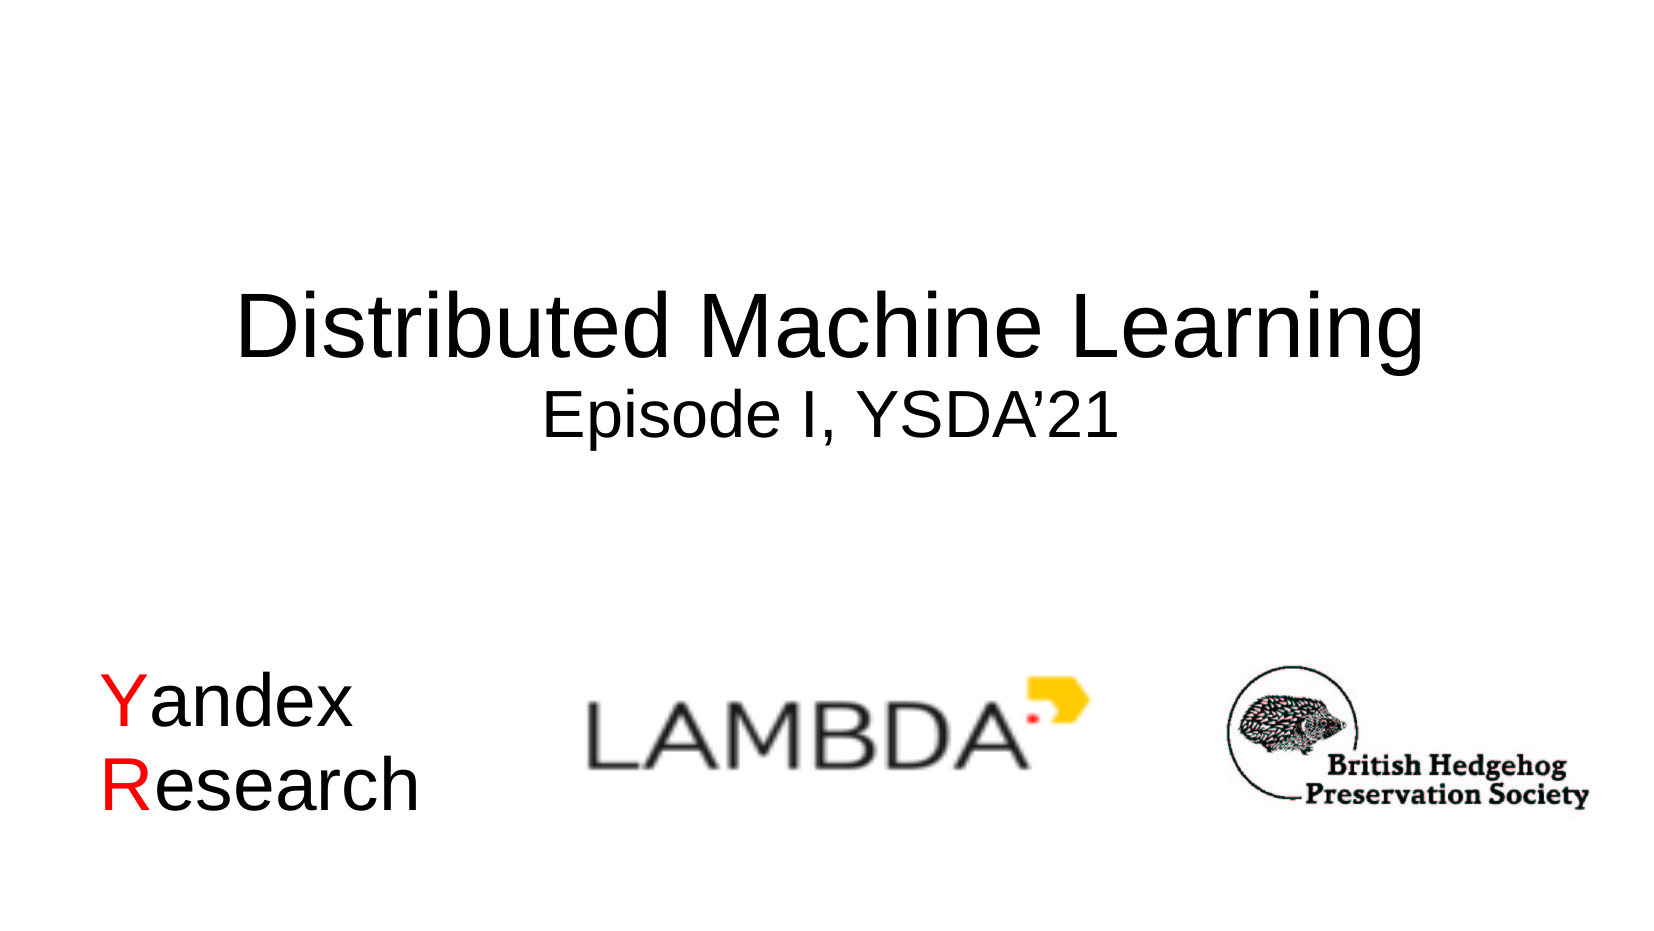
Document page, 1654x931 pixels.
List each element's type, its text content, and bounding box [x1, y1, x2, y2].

text_box Yandex Research [85, 651, 564, 872]
text_box Distributed Machine Learning Episode I, YSDA’21 [0, 157, 1654, 569]
picture [540, 569, 1117, 931]
picture [1169, 602, 1654, 931]
